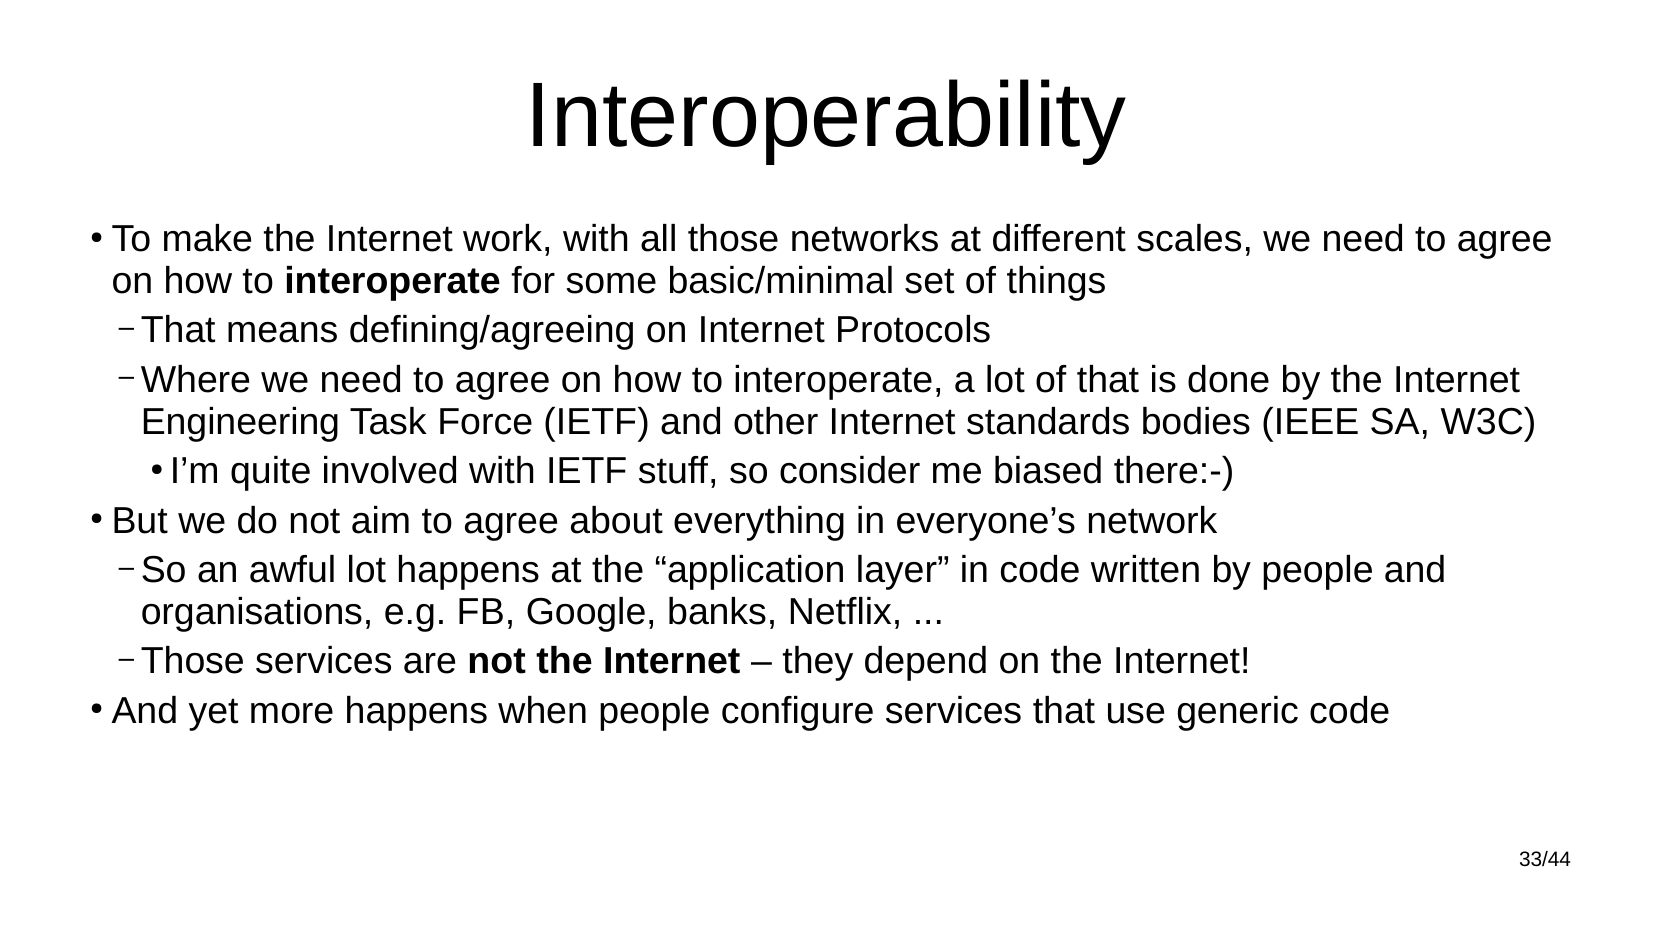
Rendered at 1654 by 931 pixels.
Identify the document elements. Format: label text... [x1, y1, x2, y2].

list To make the Internet work, with all those networks at different scales, we need to agree on how to interoperate for some basic/minimal set of things That means defining/agreeing on Internet Protocols Where we need to agree on how to interoperate, a lot of that is done by the Internet Engineering Task Force (IETF) and other Internet standards bodies (IEEE SA, W3C) I’m quite involved with IETF stuff, so consider me biased there:-) But we do not aim to agree about everything in everyone’s network So an awful lot happens at the “application layer” in code written by people and organisations, e.g. FB, Google, banks, Netflix, ... Those services are not the Internet – they depend on the Internet! And yet more happens when people configure services that use generic code [82, 217, 1571, 758]
title Interoperability [82, 37, 1571, 193]
